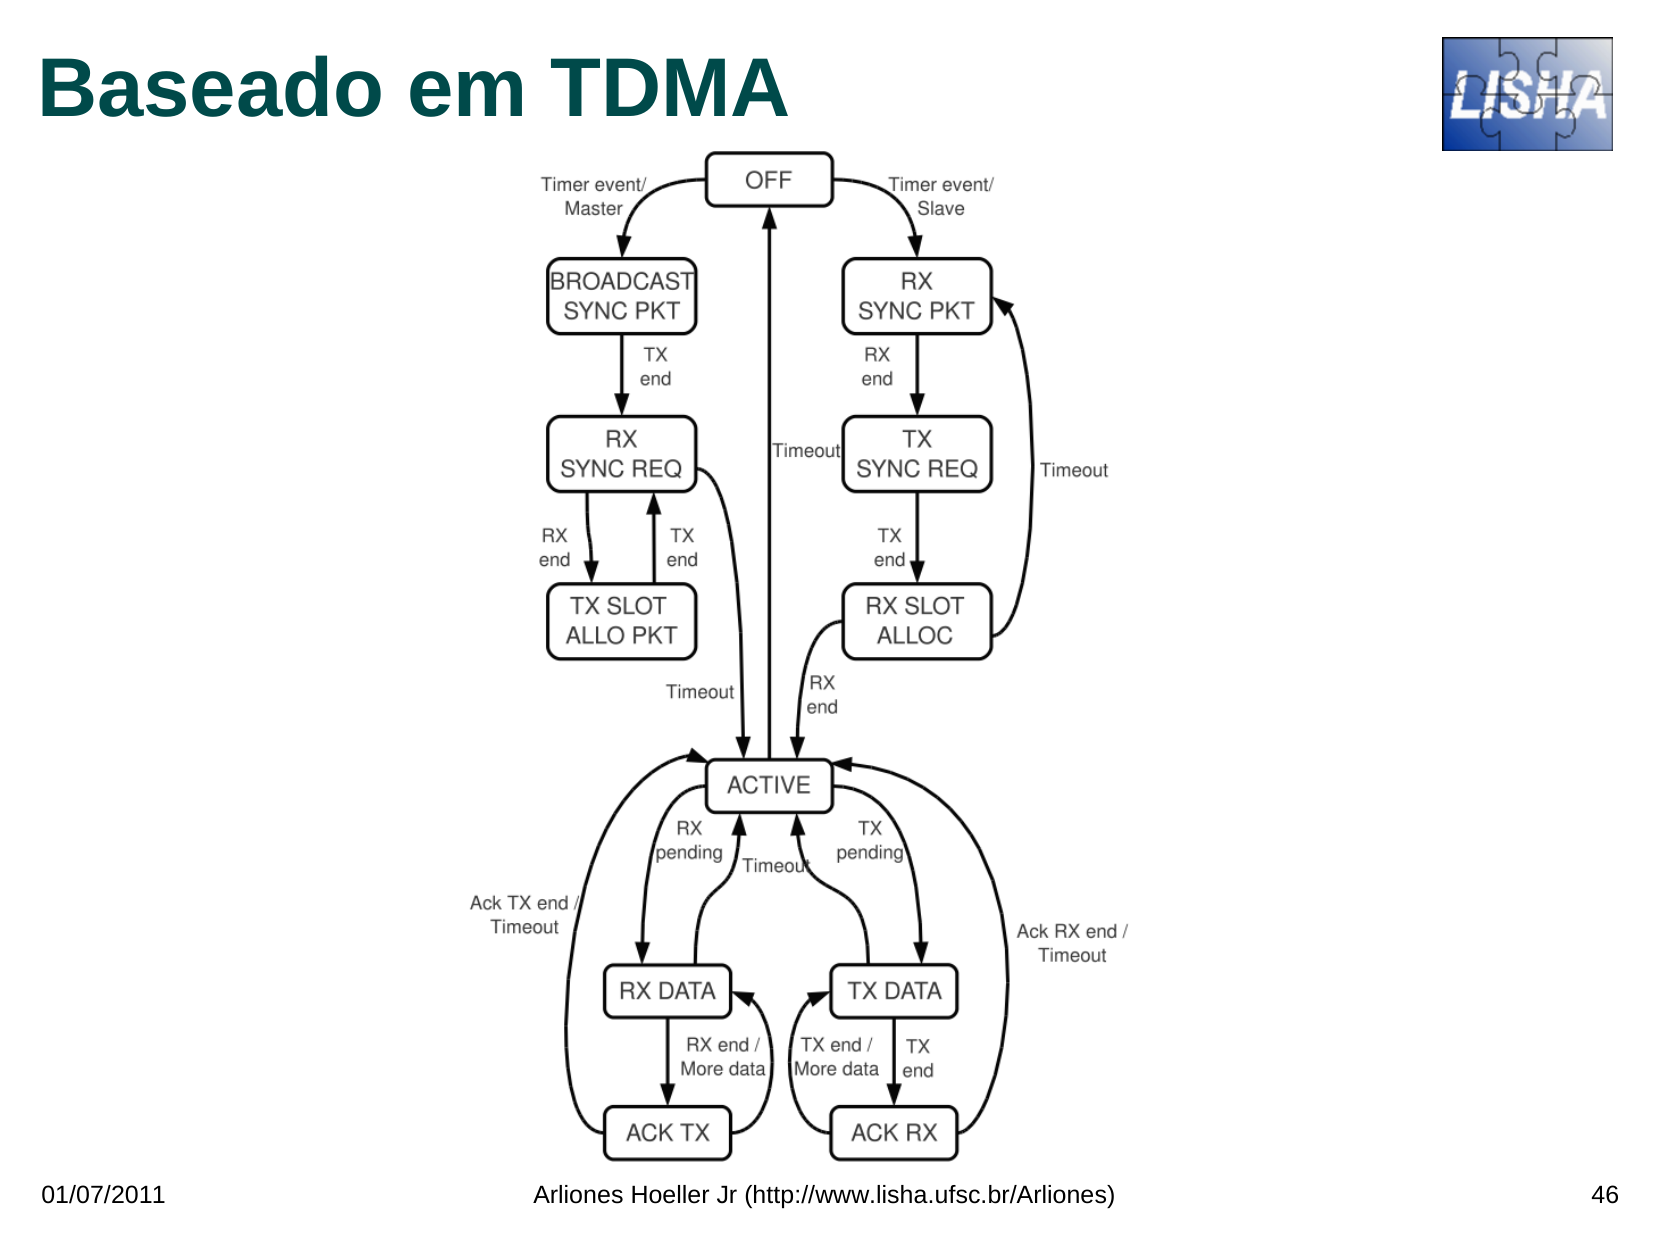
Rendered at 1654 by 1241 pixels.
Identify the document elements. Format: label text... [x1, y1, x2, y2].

picture [445, 149, 1155, 1163]
picture [1442, 37, 1613, 151]
title Baseado em TDMA [37, 37, 1426, 151]
